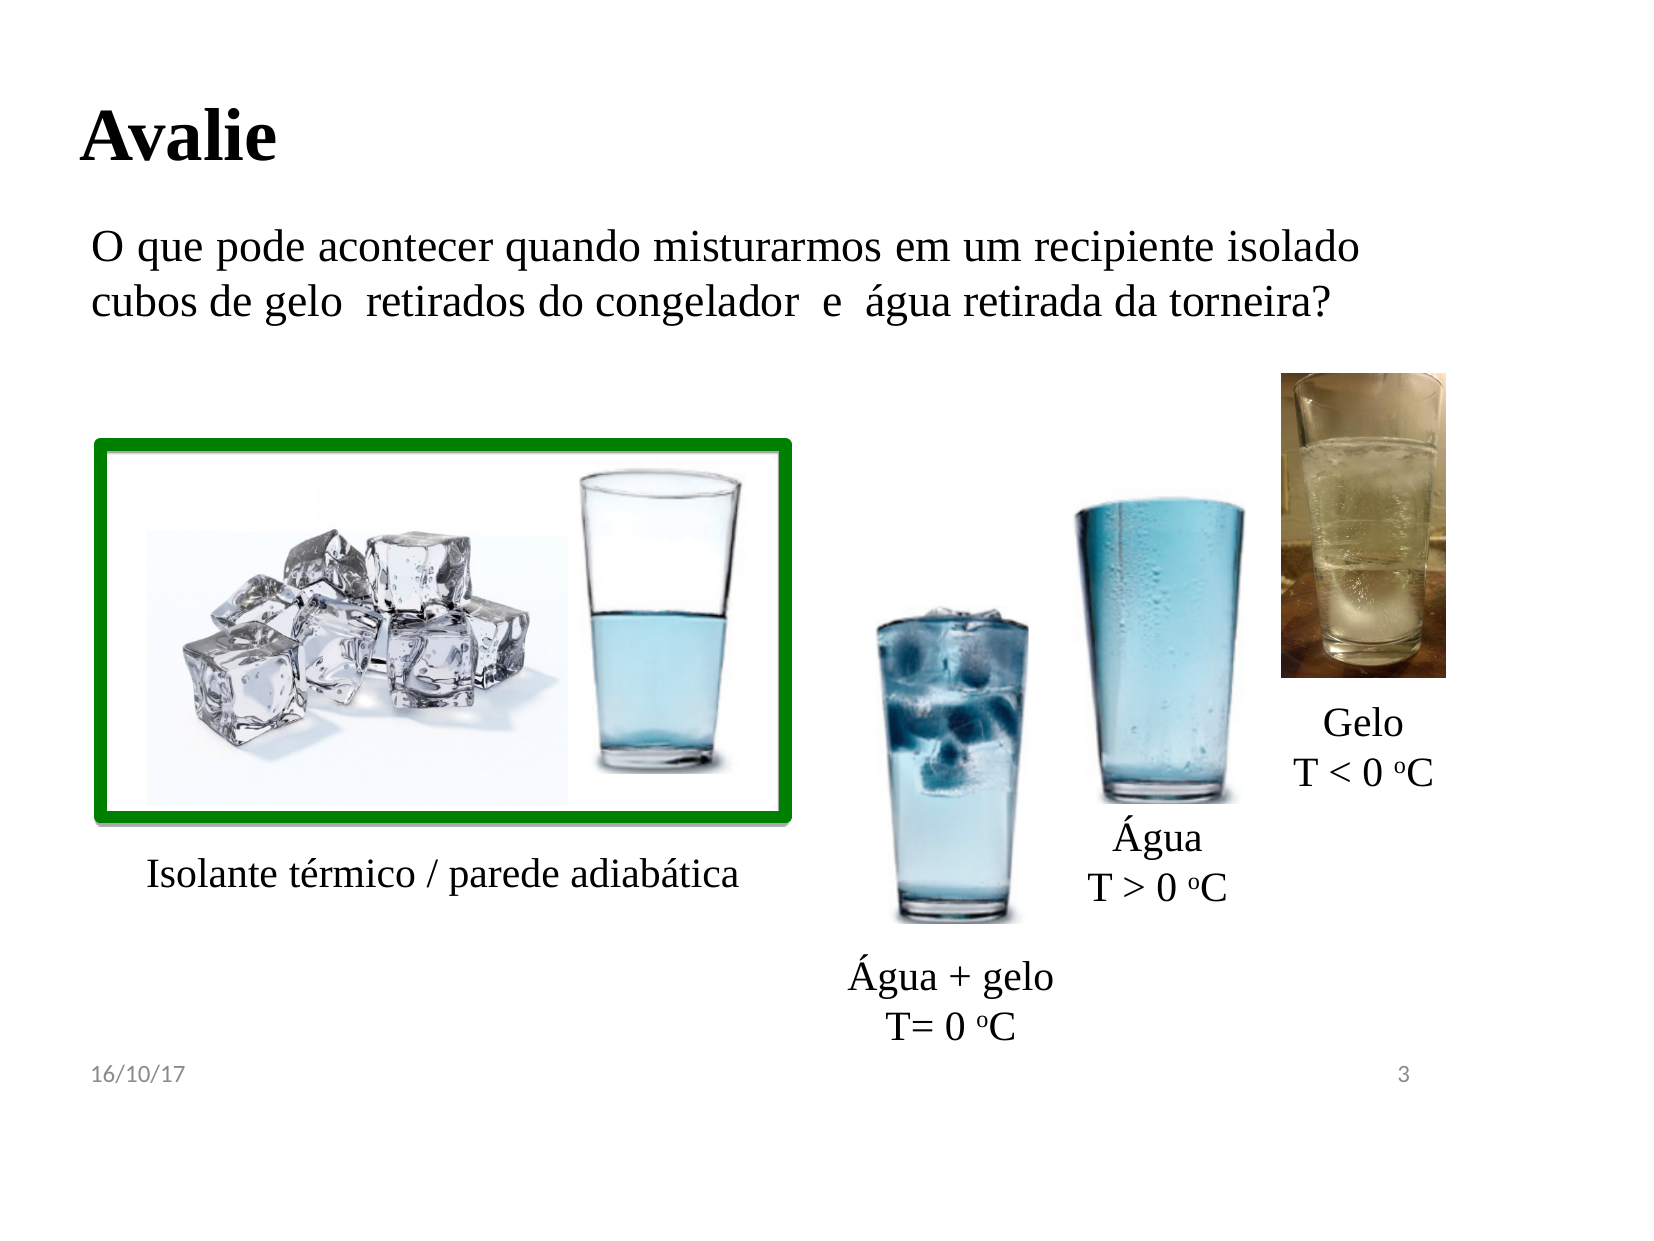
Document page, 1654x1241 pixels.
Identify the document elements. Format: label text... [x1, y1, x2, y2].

text_box Isolante térmico / parede adiabática [131, 838, 755, 904]
slide_number <número> [1074, 1042, 1425, 1103]
text_box Avalie [64, 78, 308, 183]
text_box Água T > 0 oC [1072, 802, 1243, 918]
text_box Água + gelo T= 0 oC [832, 941, 1070, 1057]
picture [578, 455, 747, 774]
slide_number 16/10/17 [75, 1042, 425, 1103]
picture [872, 597, 1029, 924]
text_box Gelo T < 0 oC [1278, 687, 1449, 803]
picture [1281, 373, 1446, 678]
picture [147, 488, 568, 806]
text_box O que pode acontecer quando misturarmos em um recipiente isolado cubos de gelo retirados do congelador e água retirada da torneira? [76, 208, 1376, 333]
picture [1068, 479, 1247, 804]
